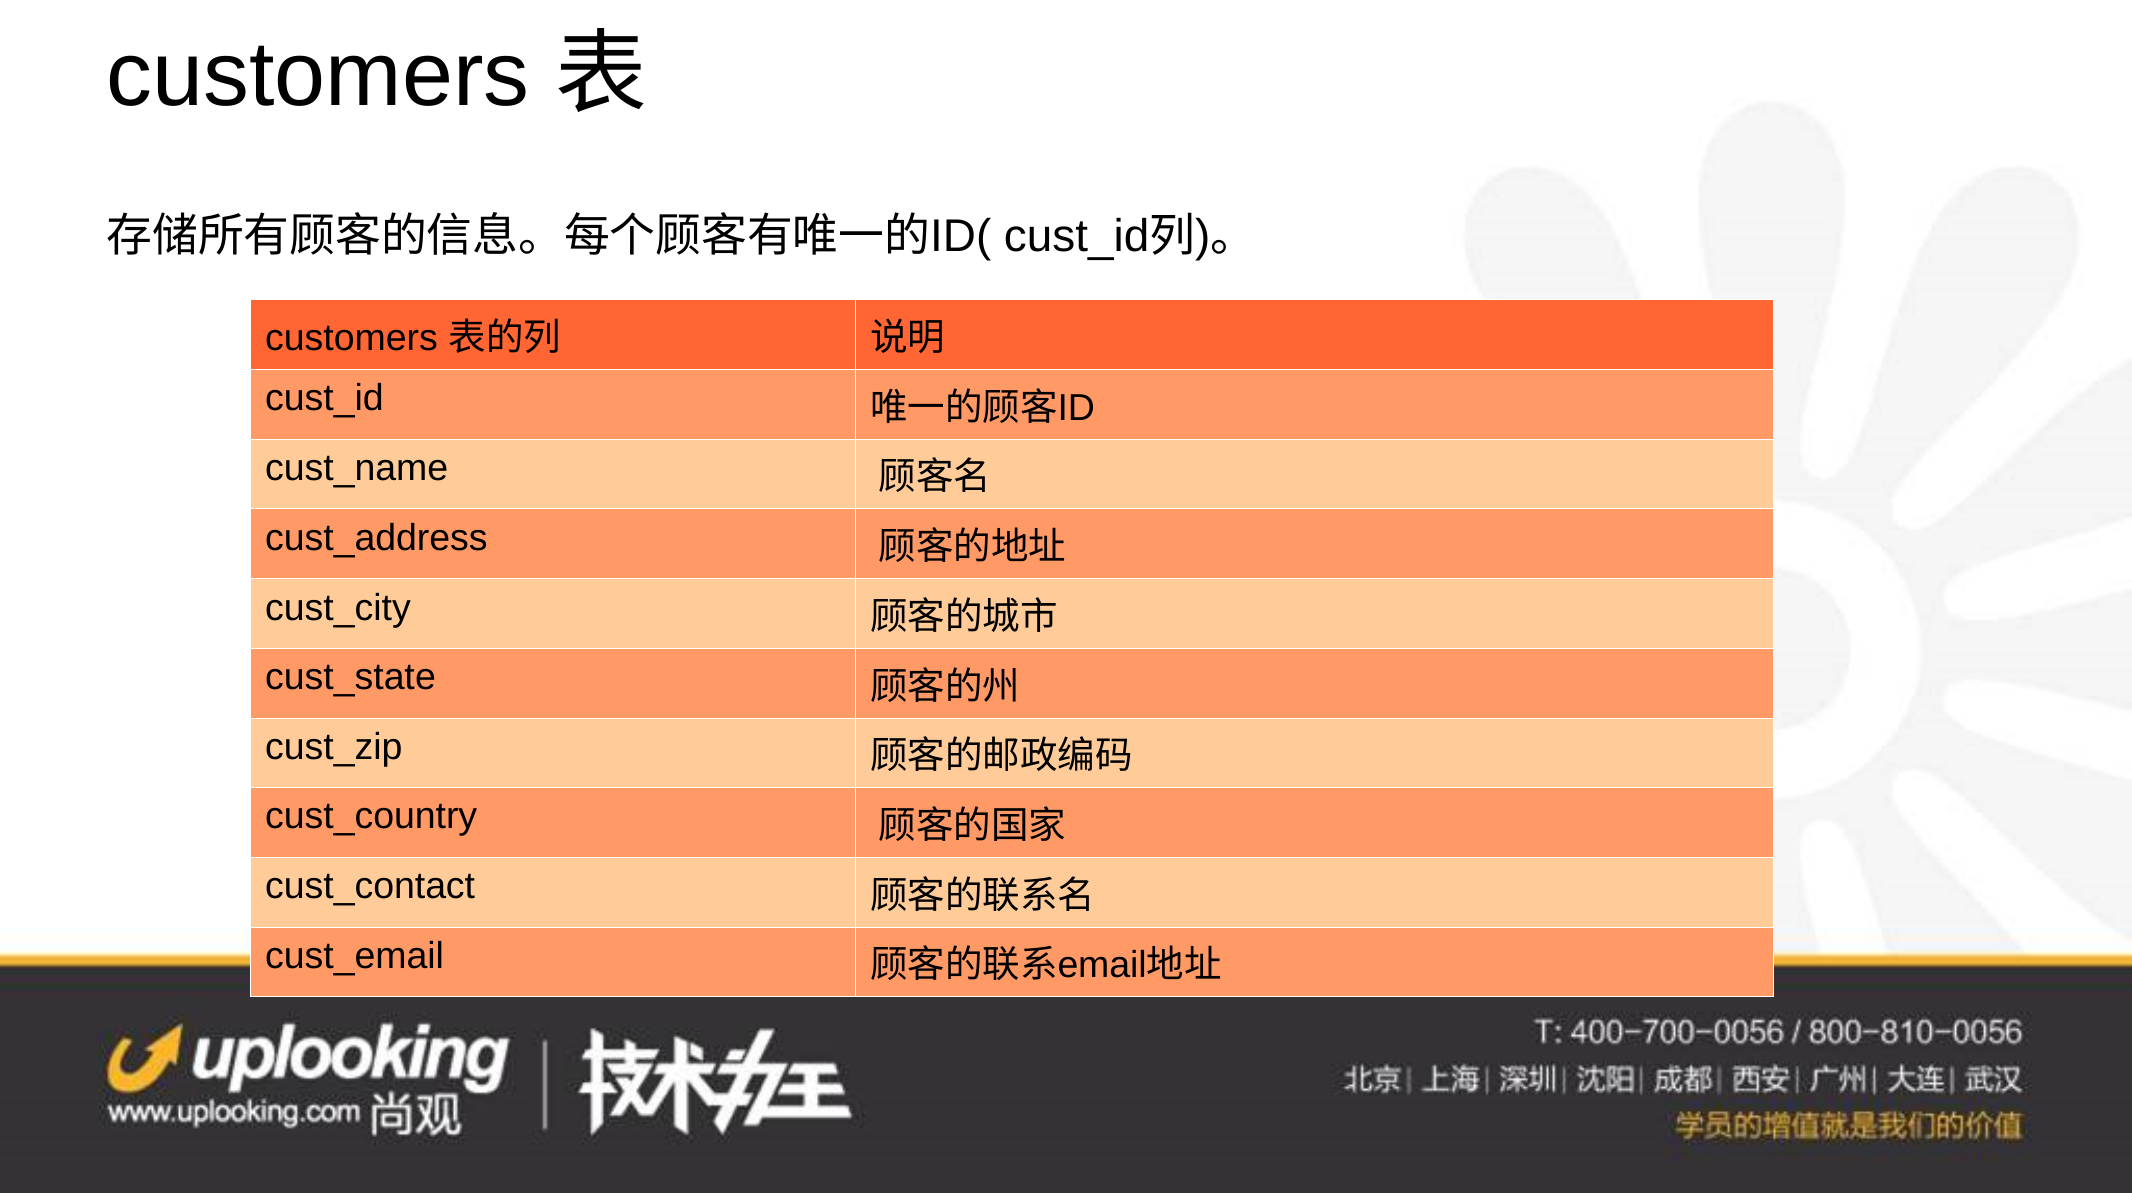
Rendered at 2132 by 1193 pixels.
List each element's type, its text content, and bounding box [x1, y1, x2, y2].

table_cell cust_id [251, 370, 855, 439]
table_cell cust_name [251, 440, 855, 508]
table_cell 顾客名 [856, 440, 1773, 508]
table_cell 顾客的州 [856, 649, 1773, 718]
table_cell 顾客的邮政编码 [856, 719, 1773, 787]
table_cell 唯一的顾客ID [856, 370, 1773, 439]
picture [0, 0, 2132, 1193]
table_cell cust_city [251, 579, 855, 648]
table_cell 顾客的联系名 [856, 858, 1773, 927]
table_cell cust_contact [251, 858, 855, 927]
table_header 说明 [856, 300, 1773, 369]
table_cell cust_zip [251, 719, 855, 787]
table_cell 顾客的城市 [856, 579, 1773, 648]
table_cell cust_country [251, 788, 855, 857]
table_cell 顾客的地址 [856, 509, 1773, 578]
table_cell cust_address [251, 509, 855, 578]
table_cell 顾客的联系email地址 [856, 928, 1773, 996]
table_cell cust_email [251, 928, 855, 996]
table_header customers 表的列 [251, 300, 855, 369]
title customers 表 存储所有顾客的信息。每个顾客有唯一的ID( cust_id列)。 [106, 12, 2026, 252]
table_cell 顾客的国家 [856, 788, 1773, 857]
table_cell cust_state [251, 649, 855, 718]
